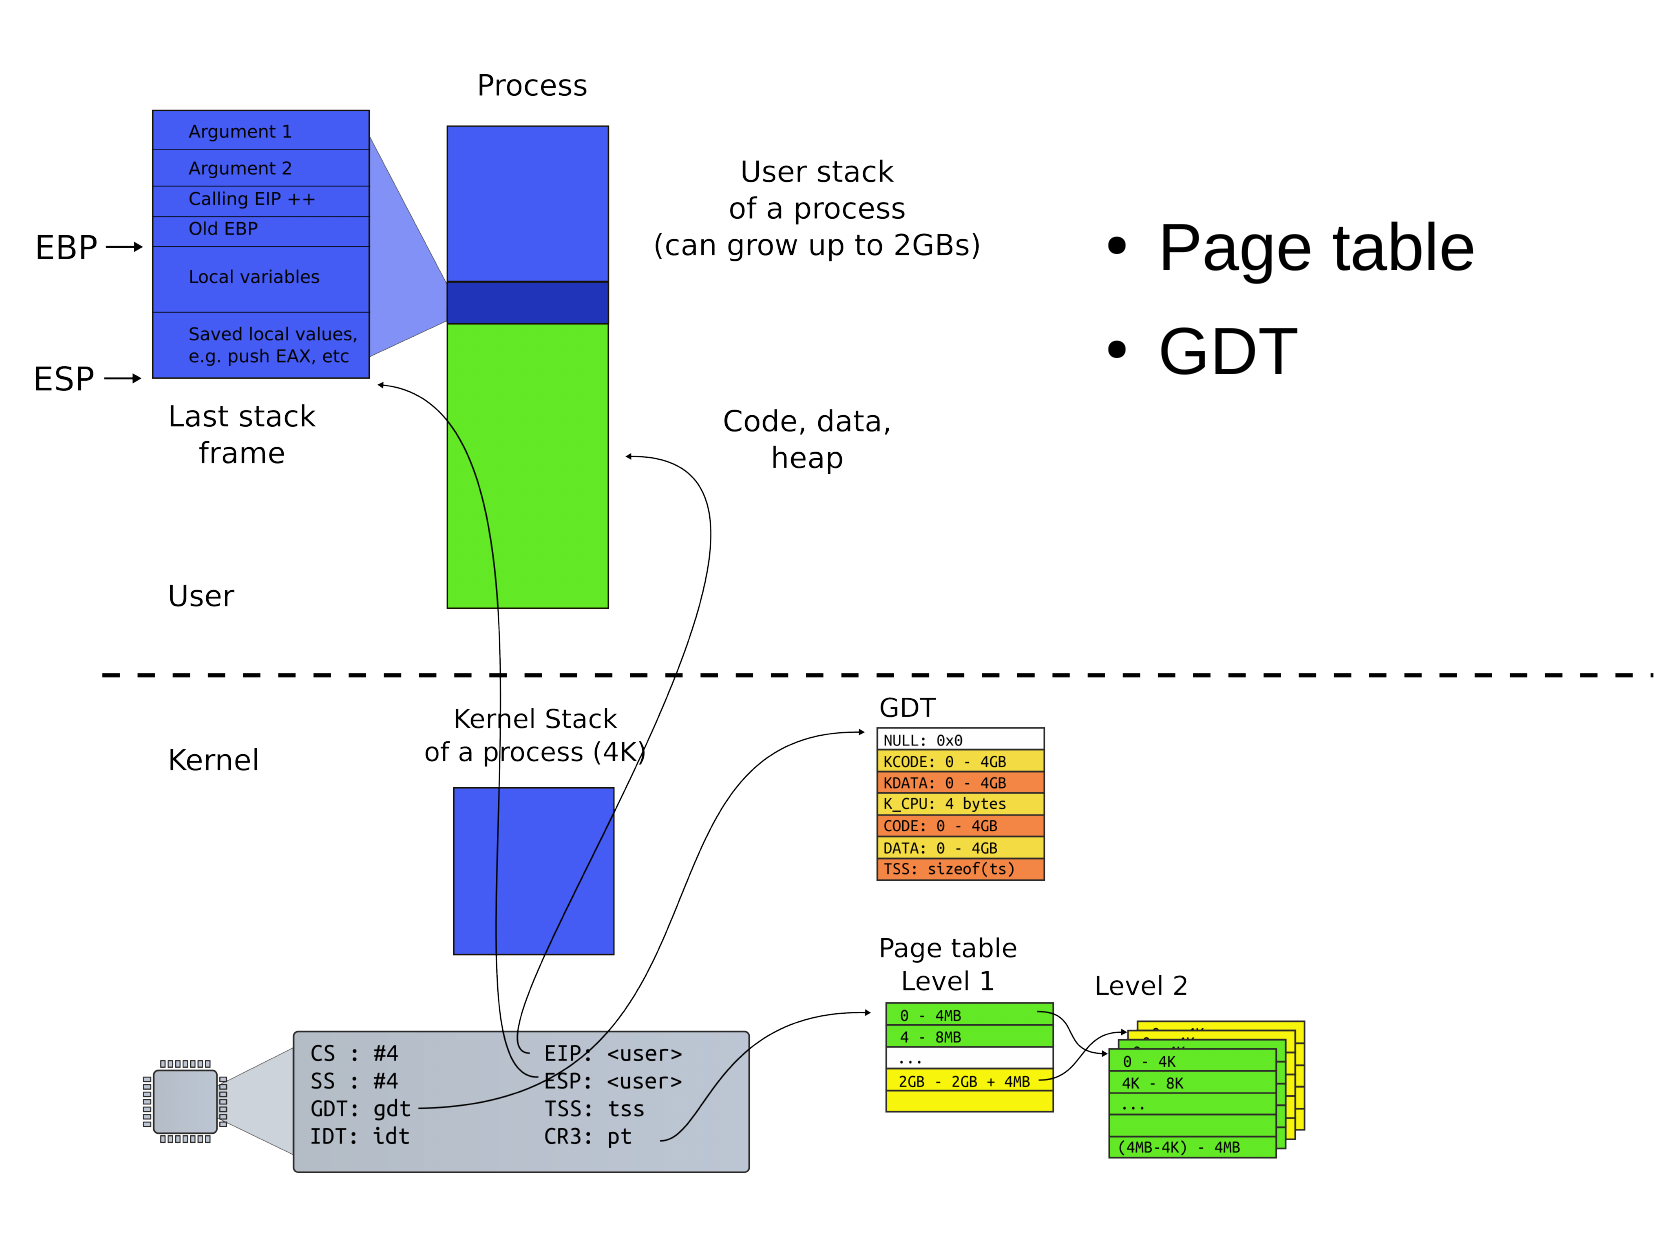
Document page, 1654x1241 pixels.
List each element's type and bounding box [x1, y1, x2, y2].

picture [36, 74, 1654, 1173]
